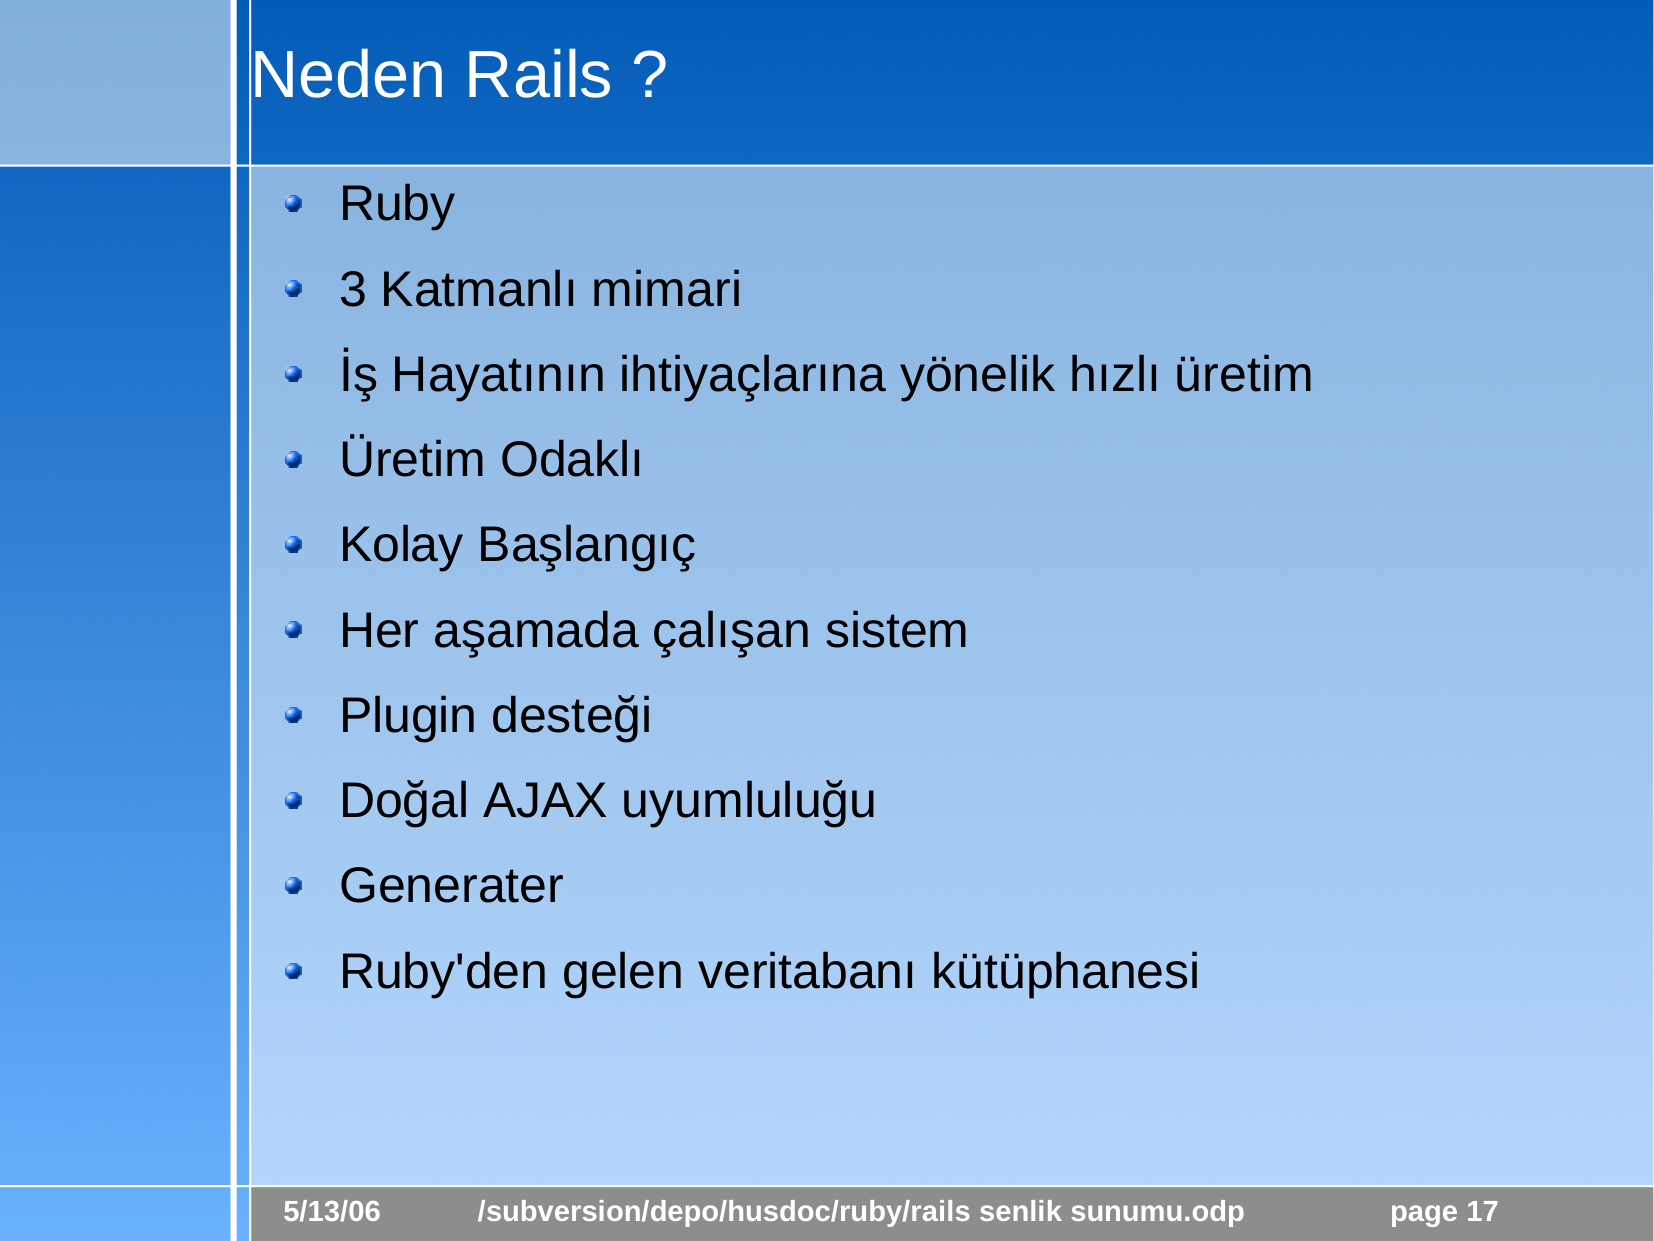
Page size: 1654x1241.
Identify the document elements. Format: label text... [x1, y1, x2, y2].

title Neden Rails ? [250, 11, 1477, 137]
list Ruby 3 Katmanlı mimari İş Hayatının ihtiyaçlarına yönelik hızlı üretim Üretim Odaklı Kolay Başlangıç Her aşamada çalışan sistem Plugin desteği Doğal AJAX uyumluluğu Generater Ruby'den gelen veritabanı kütüphanesi [250, 175, 1477, 1062]
picture [0, 0, 1654, 1241]
